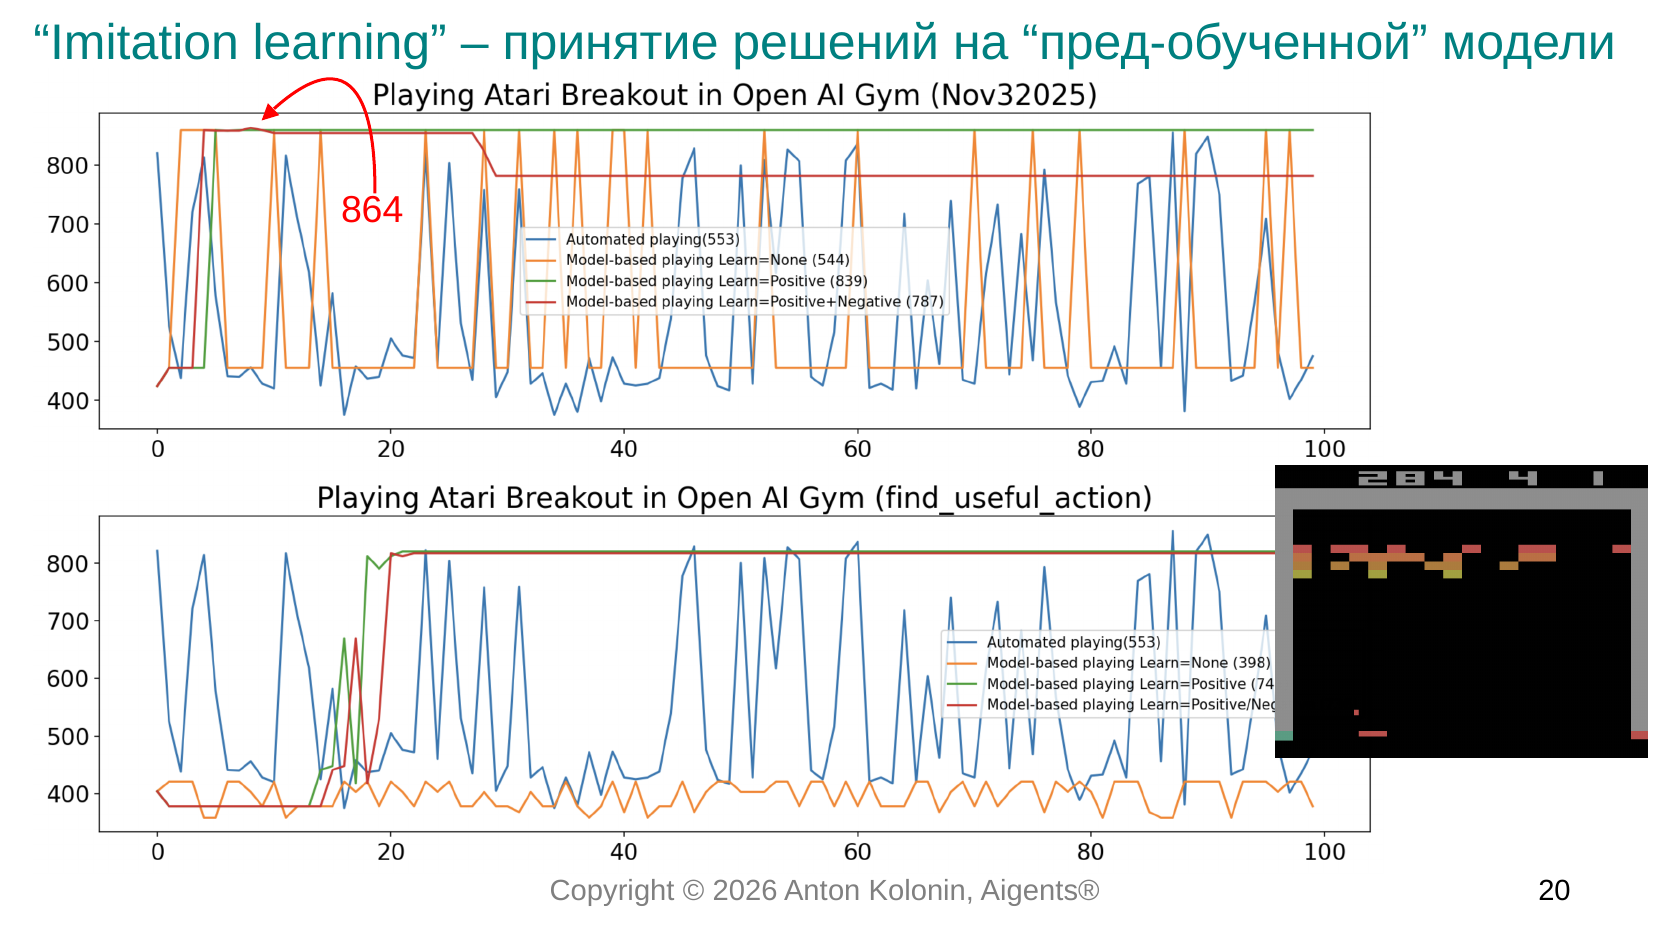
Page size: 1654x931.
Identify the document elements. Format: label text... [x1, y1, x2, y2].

text_box “Imitation learning” – принятие решений на “пред-обученной” модели [0, 2, 1651, 82]
picture [33, 82, 1648, 874]
text_box 864 [326, 181, 419, 239]
